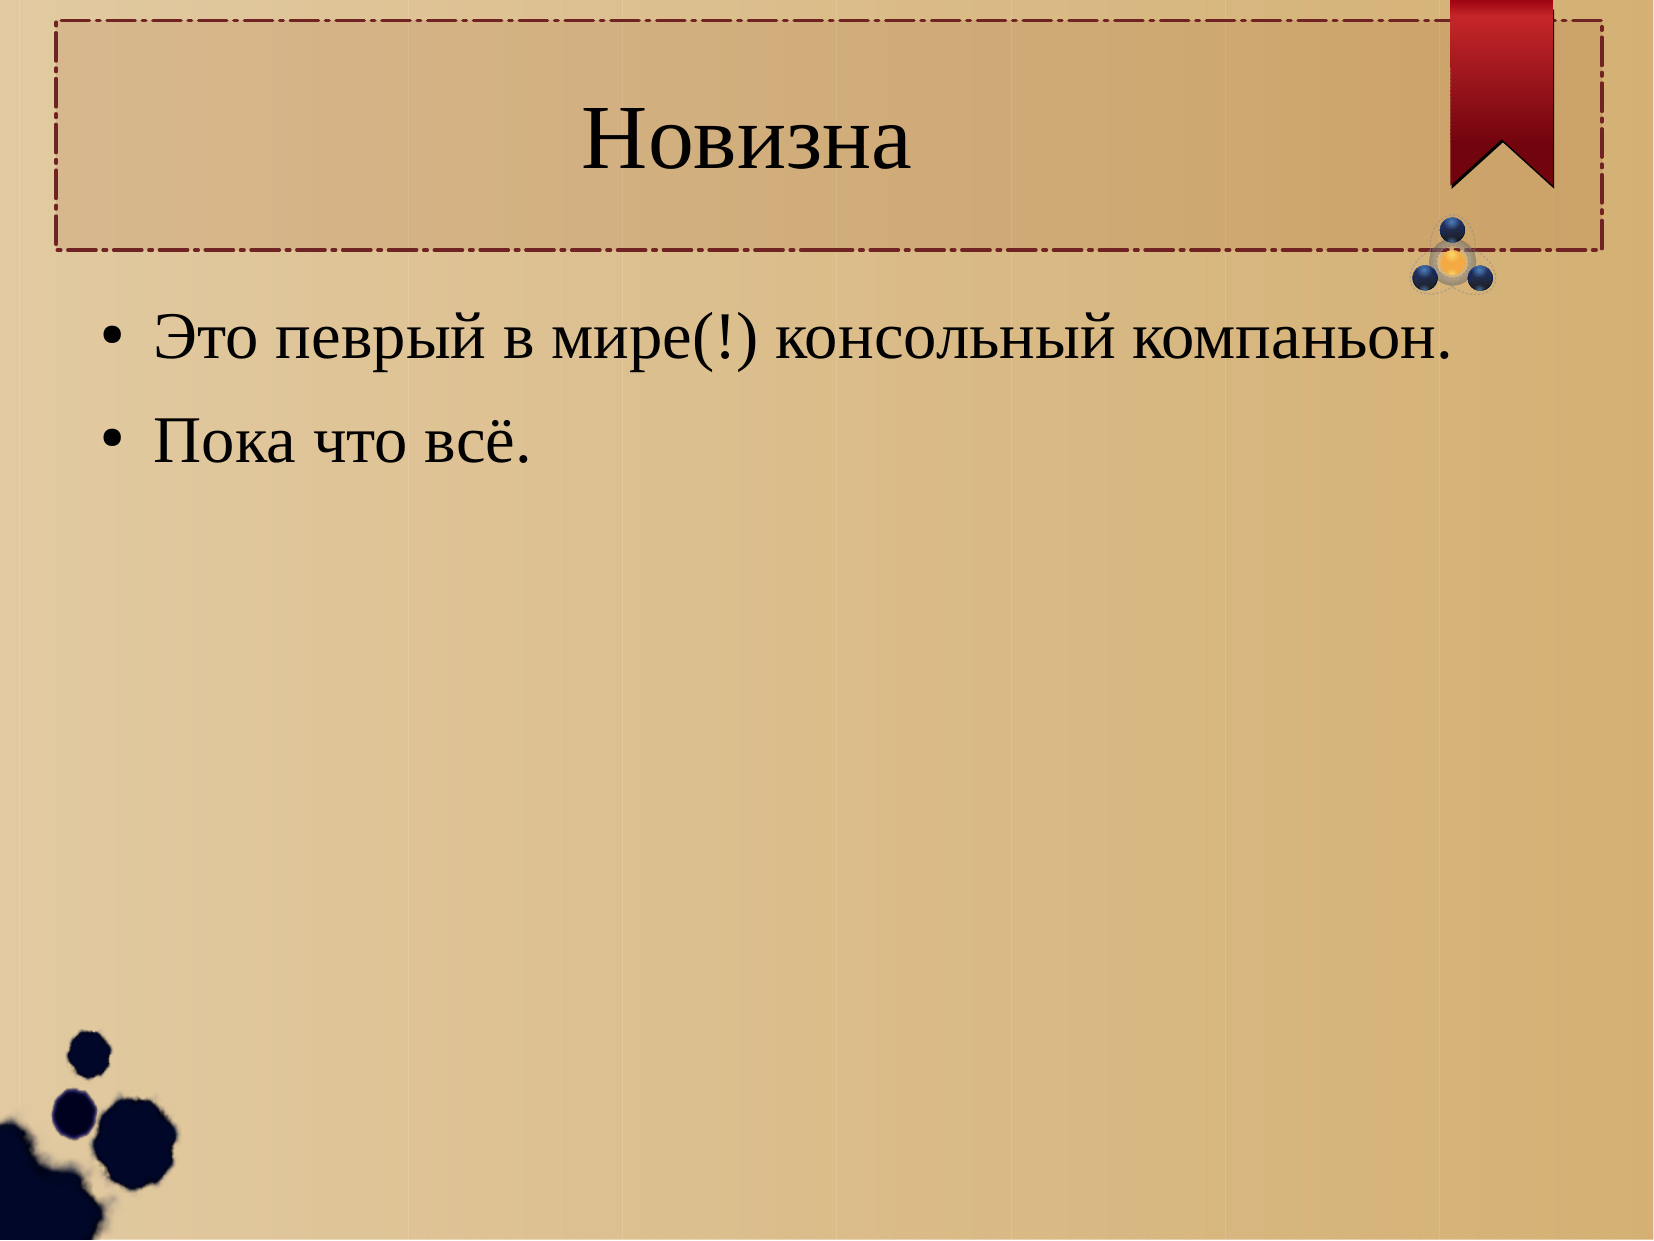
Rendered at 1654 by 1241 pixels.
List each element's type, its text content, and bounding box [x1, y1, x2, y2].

picture [1405, 211, 1501, 300]
title Новизна [82, 47, 1412, 229]
list Это певрый в мире(!) консольный компаньон. Пока что всё. [82, 299, 1571, 1019]
